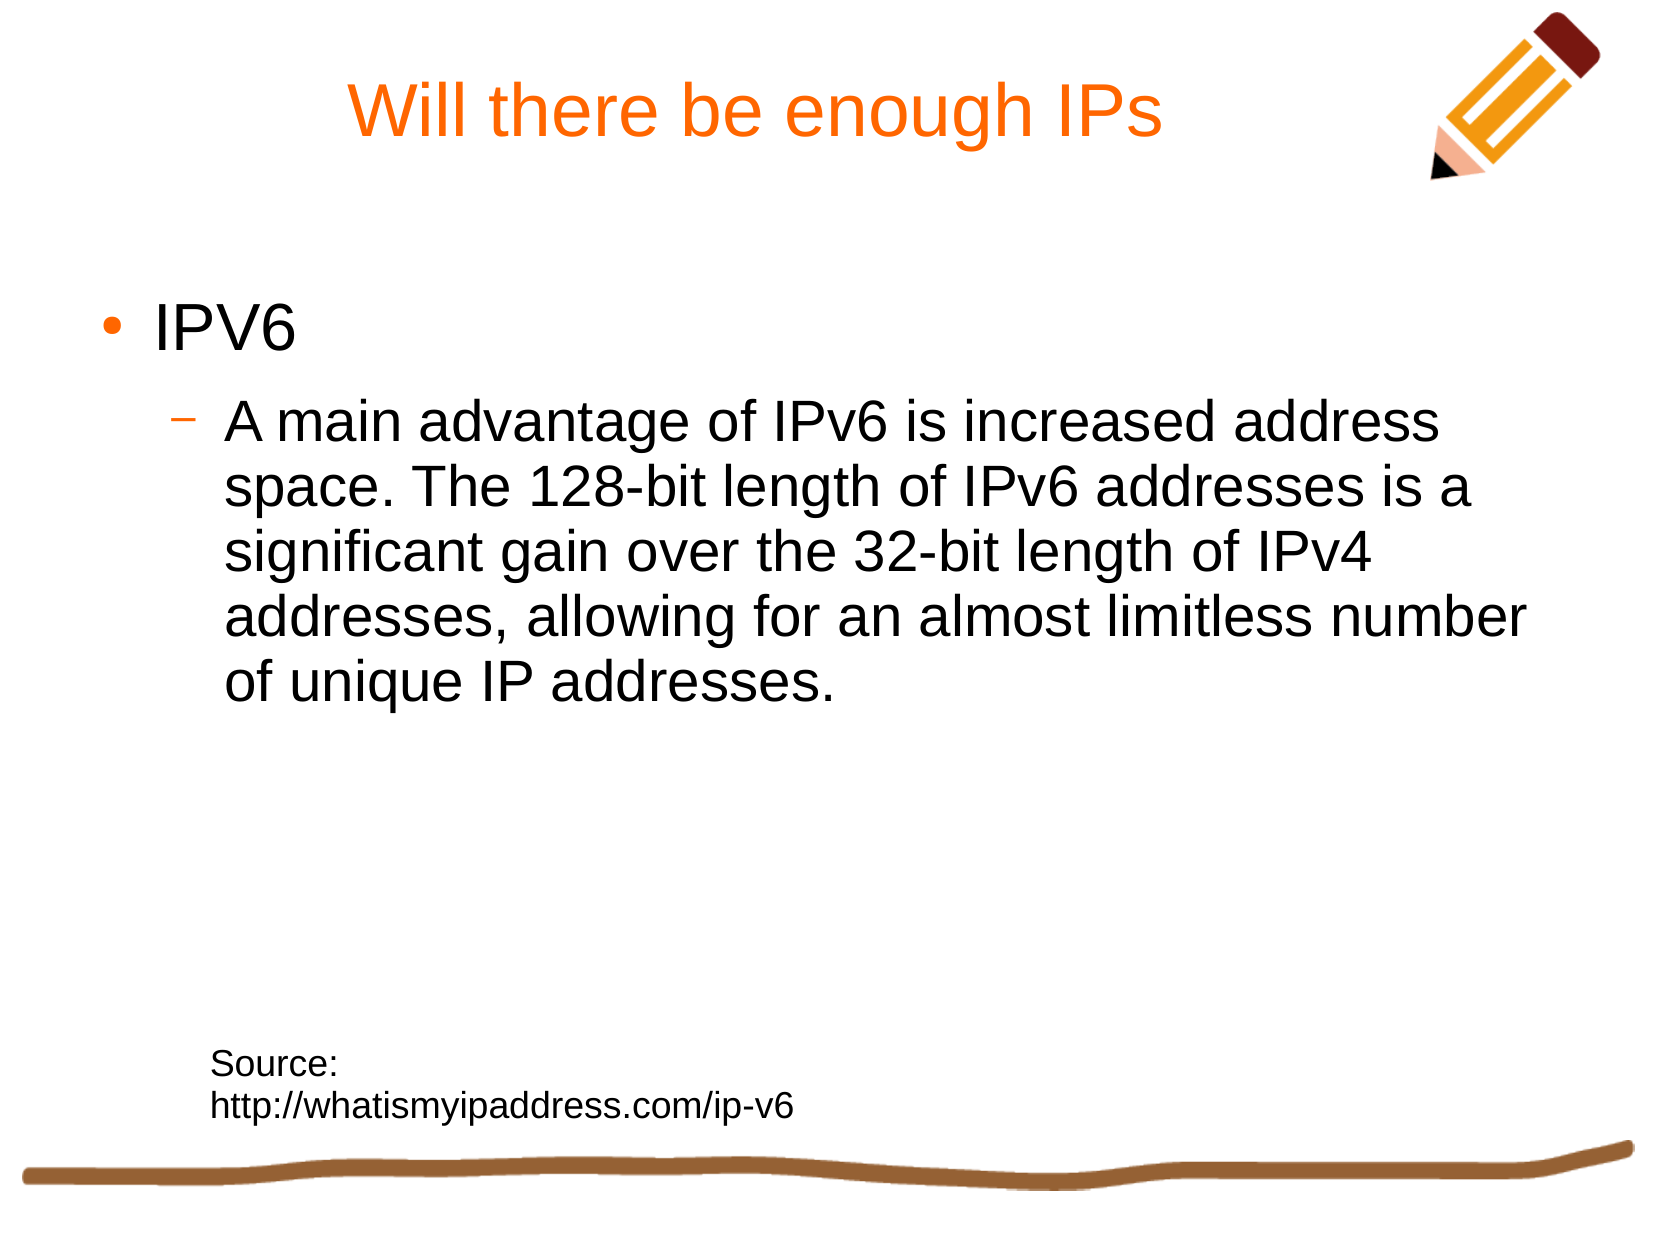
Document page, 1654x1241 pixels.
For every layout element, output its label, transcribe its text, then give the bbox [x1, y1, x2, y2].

text_box Source: http://whatismyipaddress.com/ip-v6 [195, 1035, 810, 1134]
picture [1430, 12, 1601, 181]
title Will there be enough IPs [82, 49, 1430, 172]
list IPV6 A main advantage of IPv6 is increased address space. The 128-bit length of IPv6 addresses is a significant gain over the 32-bit length of IPv4 addresses, allowing for an almost limitless number of unique IP addresses. [82, 290, 1571, 1122]
picture [22, 1140, 1635, 1191]
